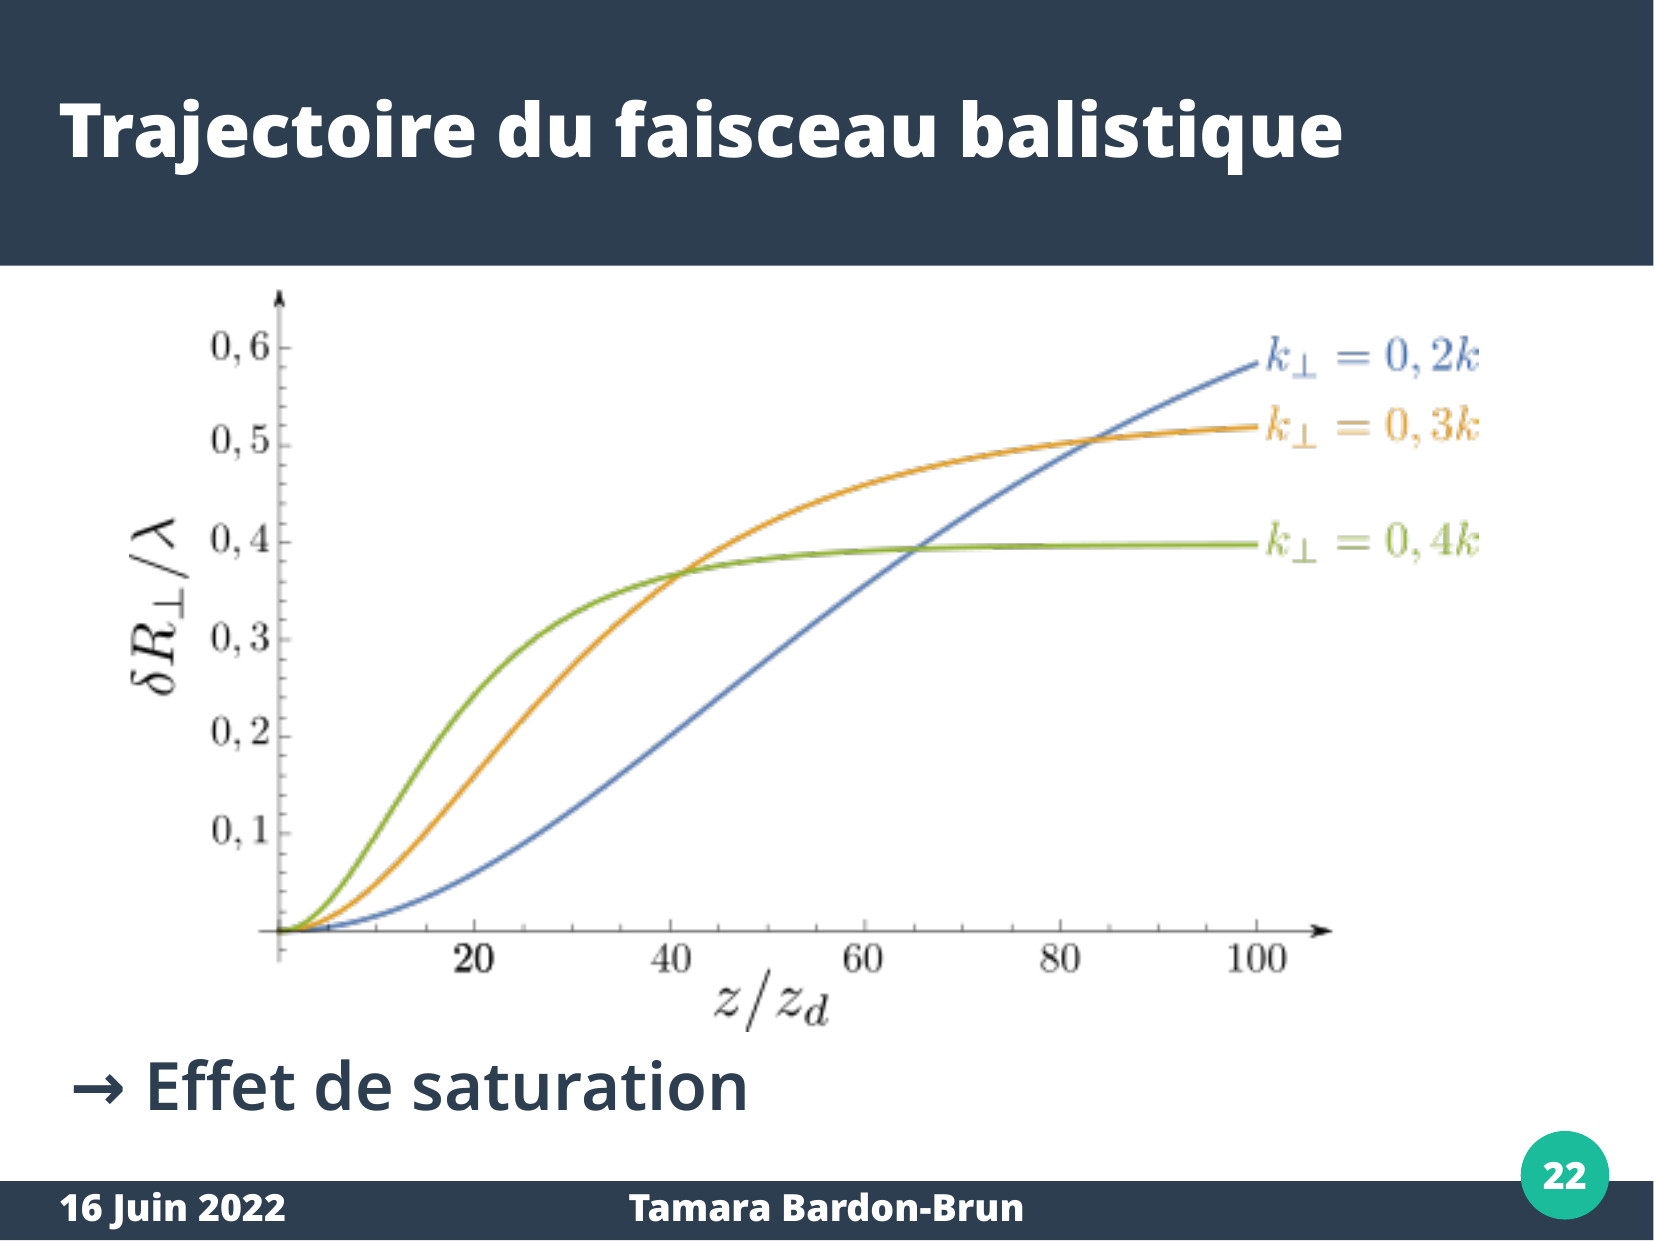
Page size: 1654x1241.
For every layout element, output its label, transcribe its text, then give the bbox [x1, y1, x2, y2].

title Trajectoire du faisceau balistique [59, 49, 1595, 207]
list → Effet de saturation [0, 1039, 1536, 1241]
picture [129, 289, 1479, 1032]
